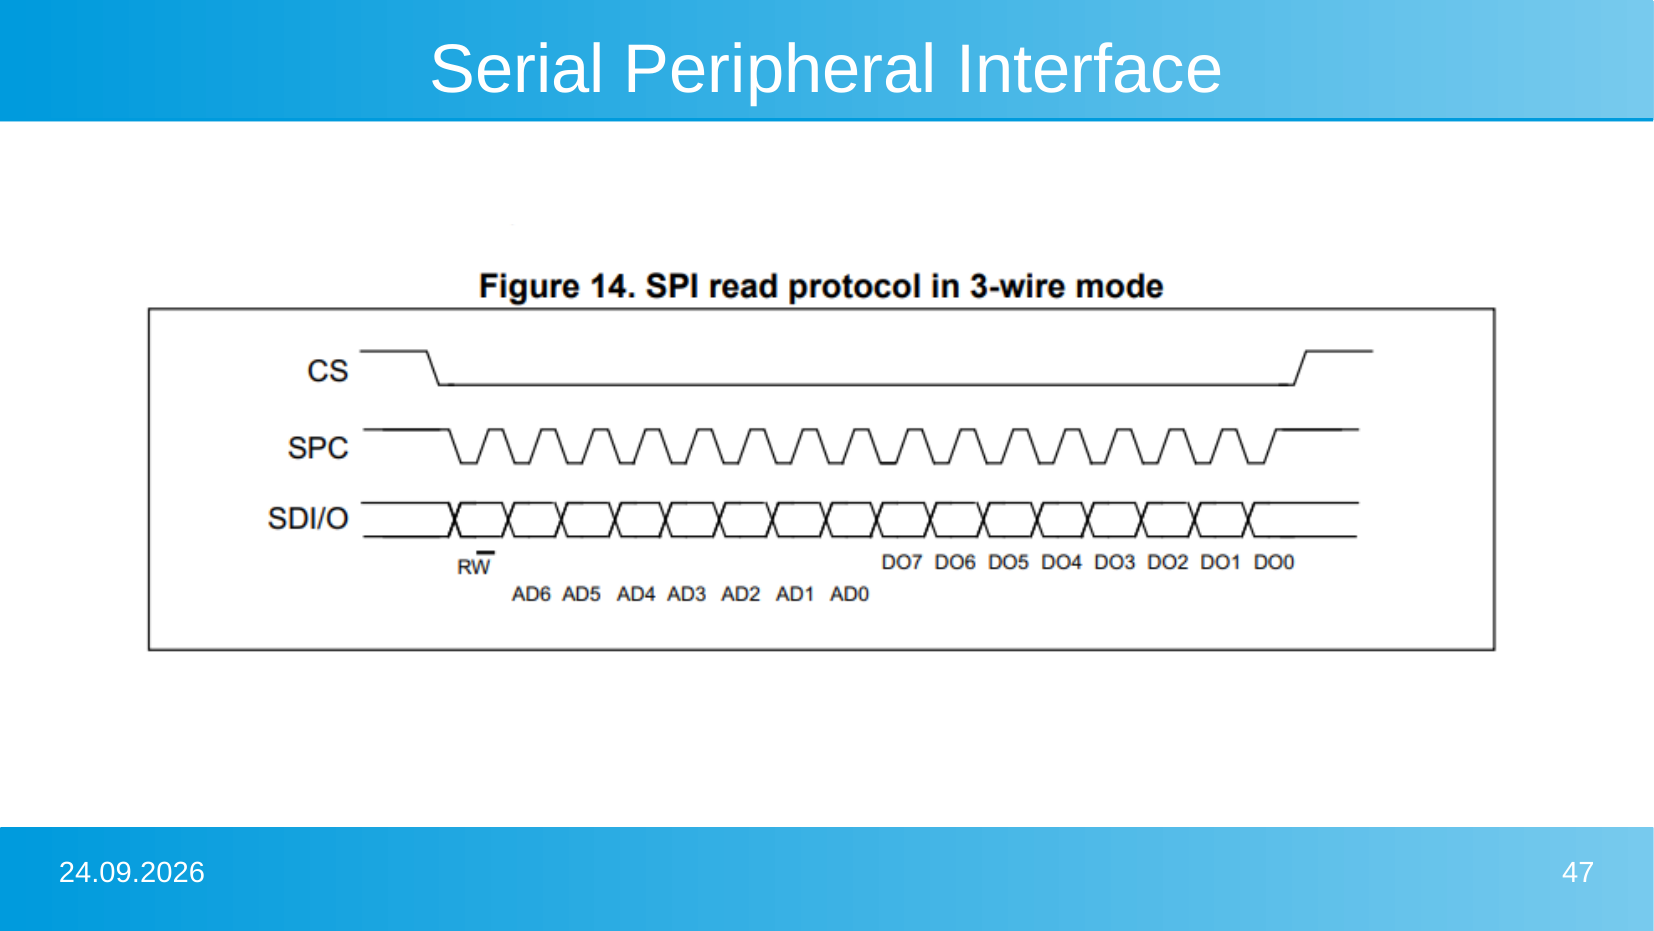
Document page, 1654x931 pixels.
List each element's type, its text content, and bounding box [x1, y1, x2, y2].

picture [63, 224, 1550, 676]
title Serial Peripheral Interface [59, 29, 1595, 108]
